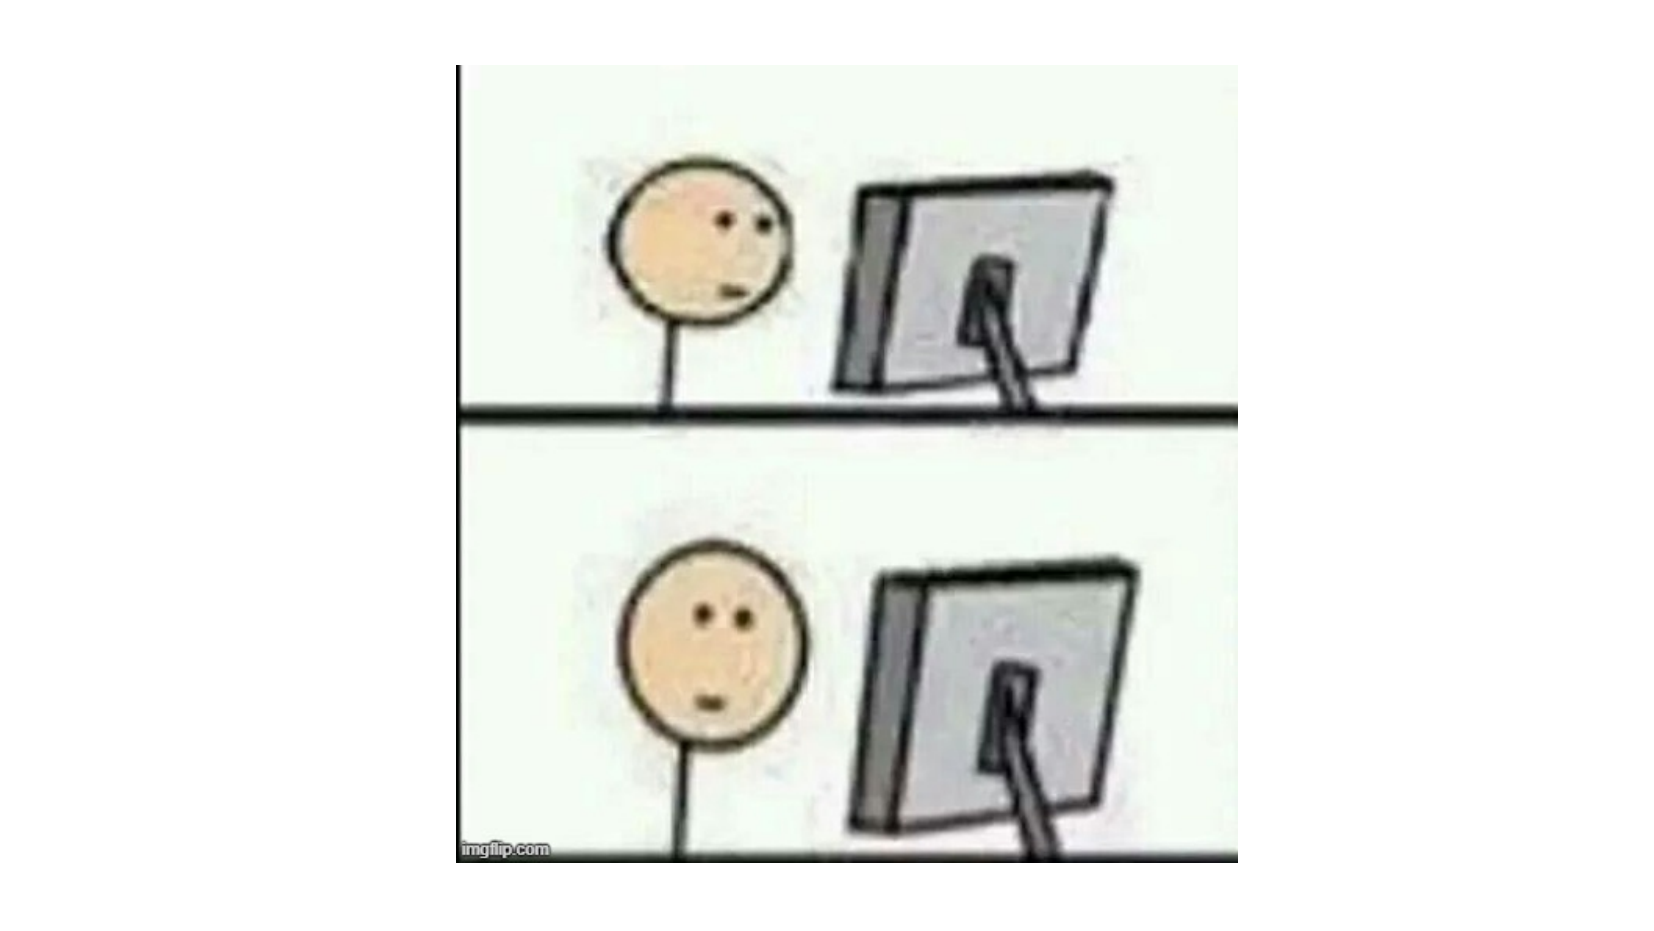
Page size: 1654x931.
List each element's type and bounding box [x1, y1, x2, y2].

picture [456, 65, 1238, 863]
